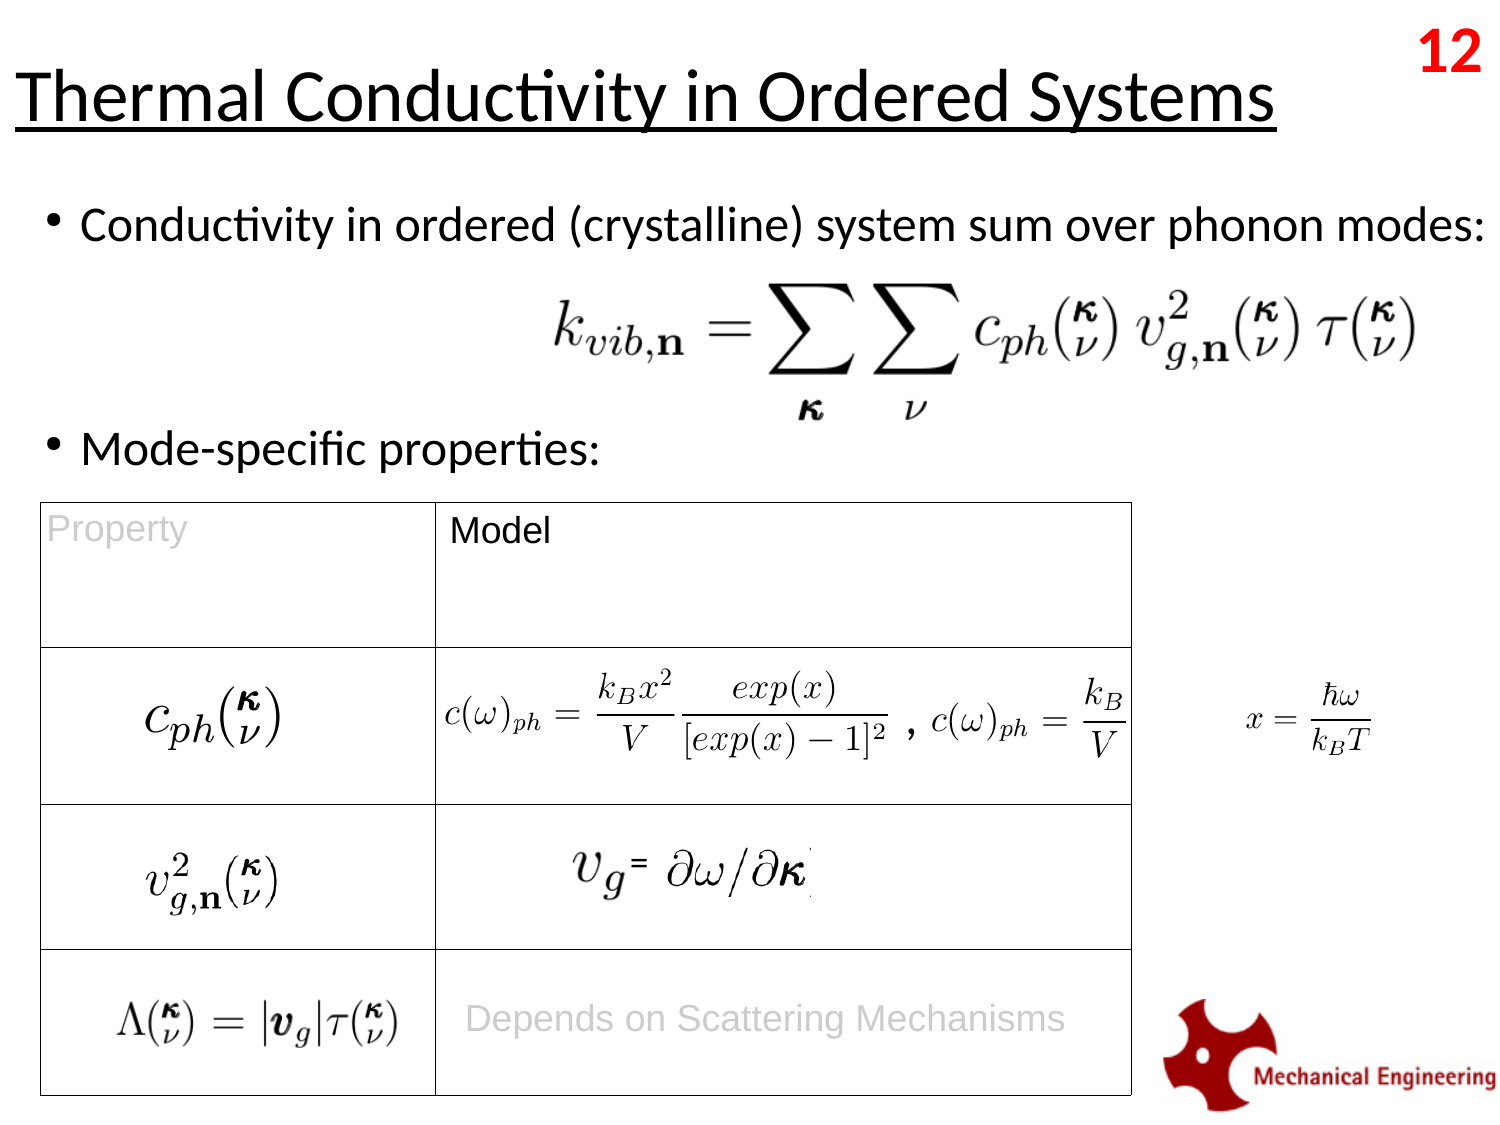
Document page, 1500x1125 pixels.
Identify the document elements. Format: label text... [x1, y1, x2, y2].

picture [135, 839, 286, 926]
table_cell [436, 950, 1131, 1095]
picture [525, 259, 1426, 408]
picture [135, 674, 286, 766]
title Thermal Conductivity in Ordered Systems [0, 0, 1351, 186]
text_box , [855, 690, 946, 764]
table_cell [436, 805, 1131, 949]
text_box Conductivity in ordered (crystalline) system sum over phonon modes: [30, 183, 1500, 259]
table_cell [41, 950, 435, 1095]
table_cell [41, 805, 435, 949]
table_cell [41, 648, 435, 804]
text_box Depends on Scattering Mechanisms [450, 990, 1147, 1047]
picture [444, 660, 895, 770]
table_cell [436, 648, 1131, 804]
picture [1230, 677, 1381, 766]
text_box = [615, 840, 676, 944]
picture [105, 980, 406, 1066]
picture [660, 839, 811, 897]
text_box 12 [1401, 0, 1499, 93]
picture [1162, 999, 1497, 1113]
picture [917, 667, 1126, 766]
table_header Model [436, 503, 1131, 647]
picture [570, 844, 615, 909]
text_box Mode-specific properties: [30, 408, 1500, 483]
table_header Property [41, 503, 435, 647]
